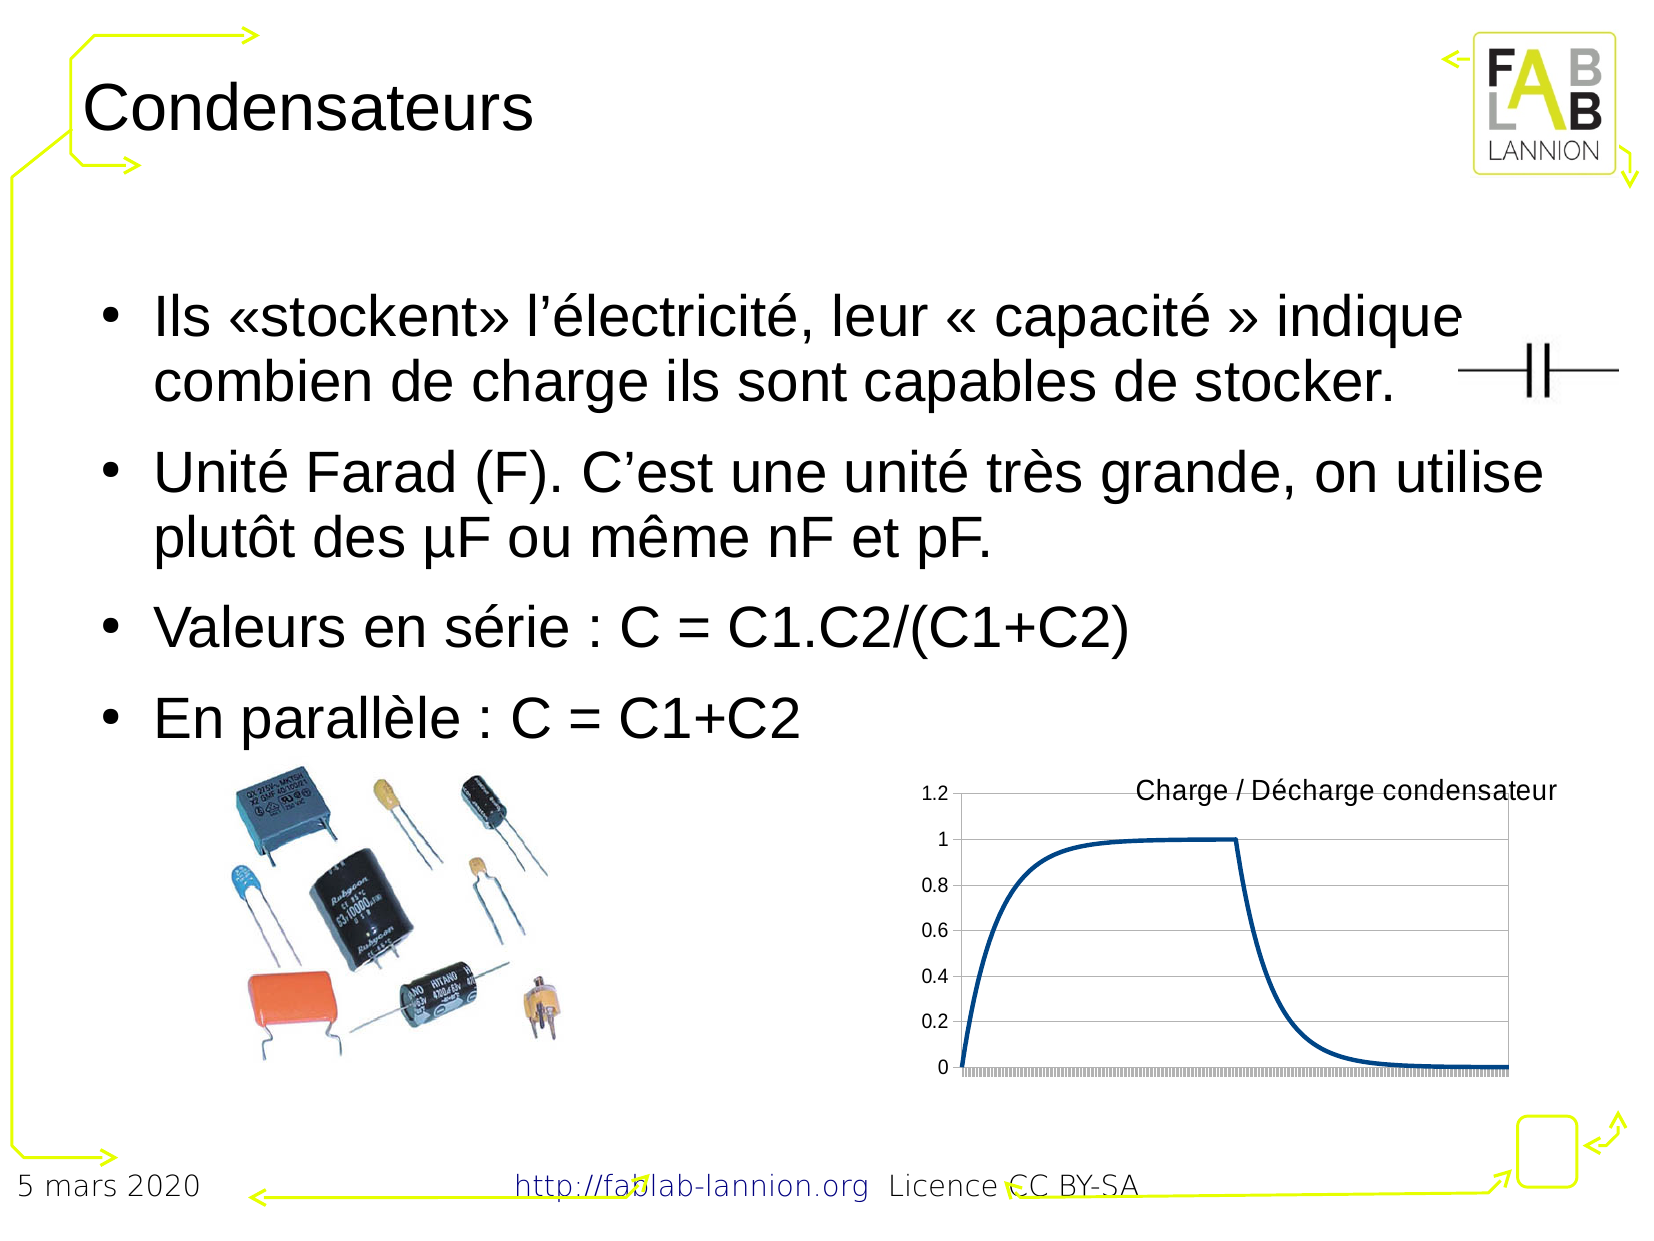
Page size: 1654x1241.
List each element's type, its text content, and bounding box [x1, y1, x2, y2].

picture [1458, 318, 1619, 426]
list Ils «stockent» l’électricité, leur « capacité » indique combien de charge ils sont capables de stocker. Unité Farad (F). C’est une unité très grande, on utilise plutôt des µF ou même nF et pF. Valeurs en série : C = C1.C2/(C1+C2) En parallèle : C = C1+C2 [82, 283, 1571, 1003]
picture [224, 756, 578, 1063]
title Condensateurs [82, 49, 1441, 166]
picture [1470, 29, 1619, 178]
chart [909, 708, 1563, 1087]
